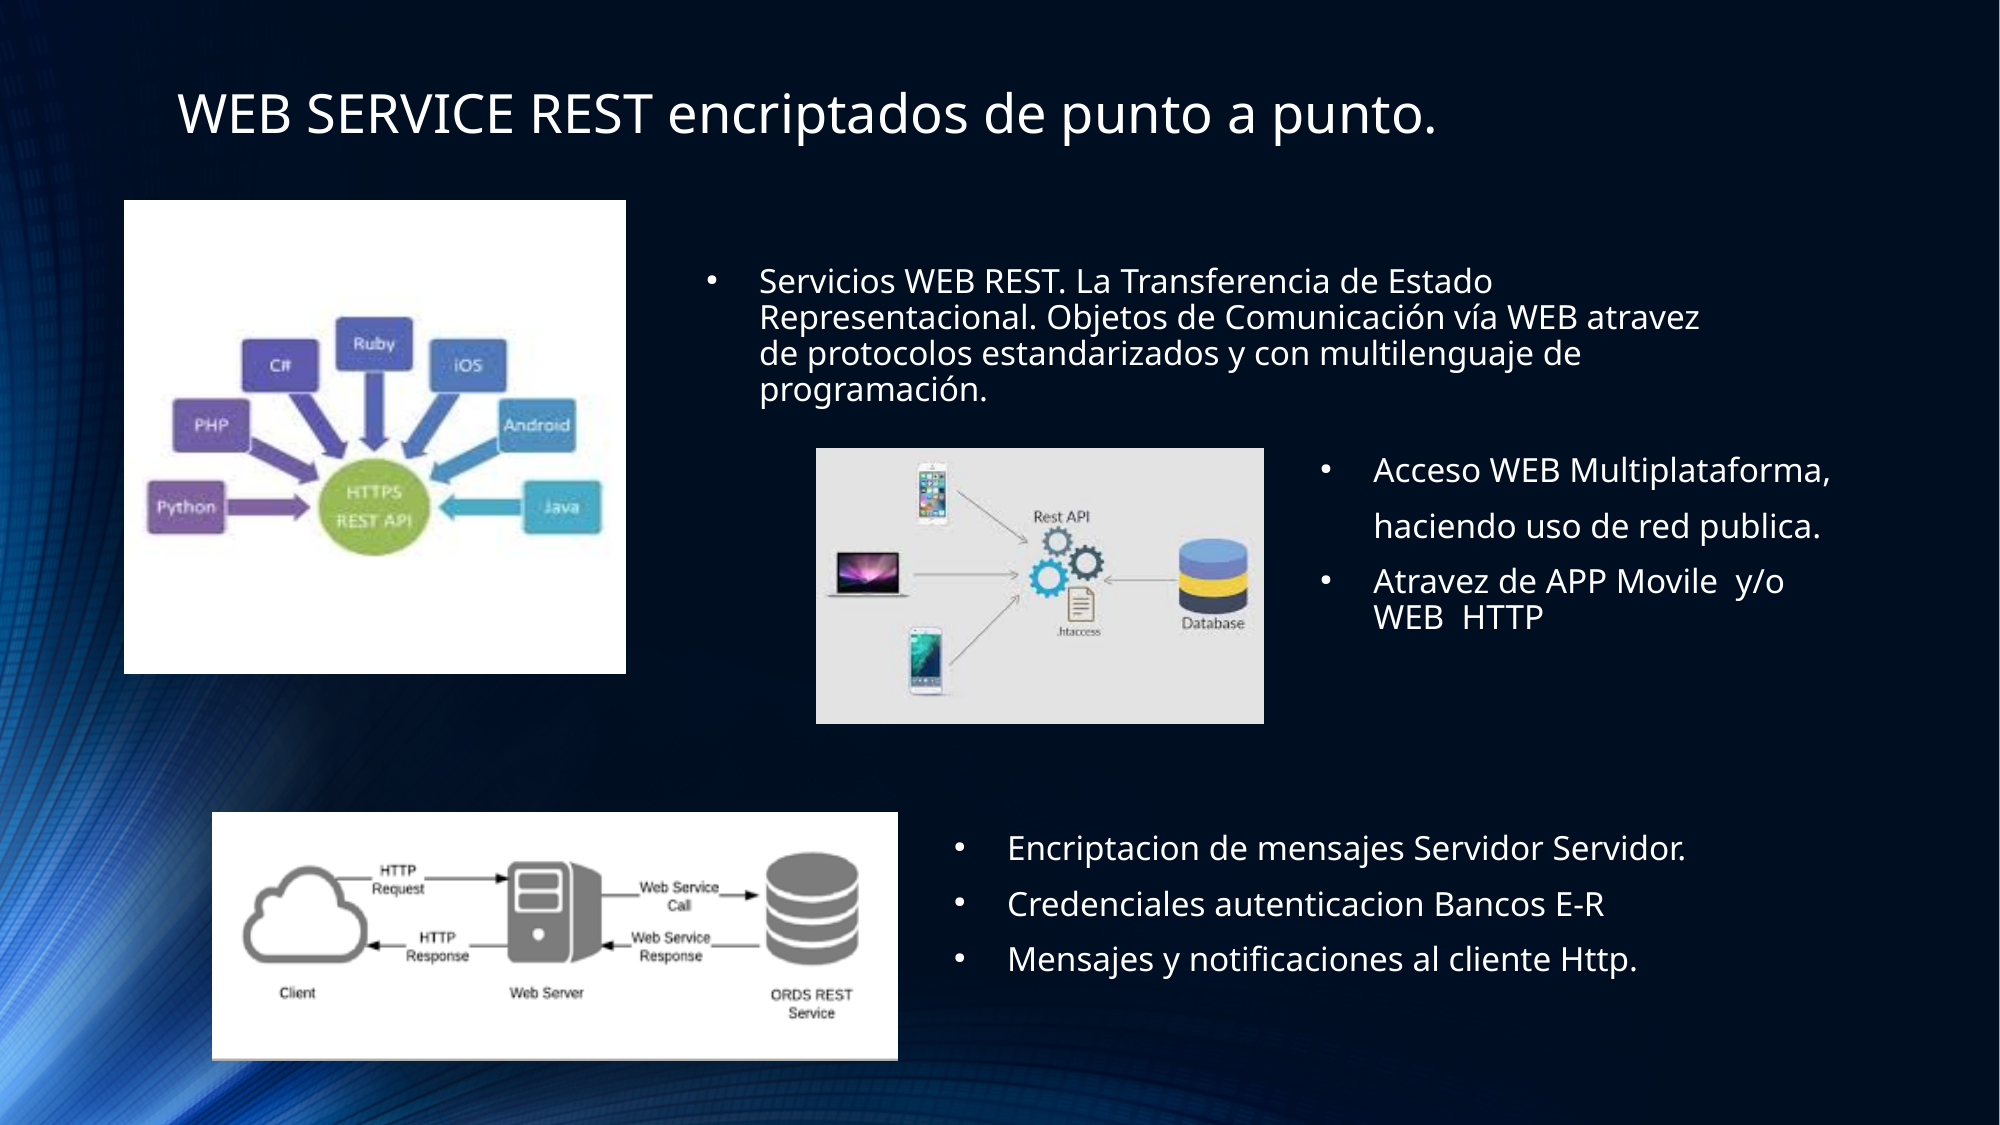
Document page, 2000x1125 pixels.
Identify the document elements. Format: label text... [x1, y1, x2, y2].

list Servicios WEB REST. La Transferencia de Estado Representacional. Objetos de Comunicación vía WEB atravez de protocolos estandarizados y con multilenguaje de programación. [673, 257, 1749, 591]
list Encriptacion de mensajes Servidor Servidor. Credenciales autenticacion Bancos E-R Mensajes y notificaciones al cliente Http. [921, 824, 1737, 1125]
title WEB SERVICE REST encriptados de punto a punto. [141, 0, 1642, 225]
picture [0, 0, 2000, 1125]
list Acceso WEB Multiplataforma, haciendo uso de red publica. Atravez de APP Movile y/o WEB HTTP [1287, 446, 1878, 780]
